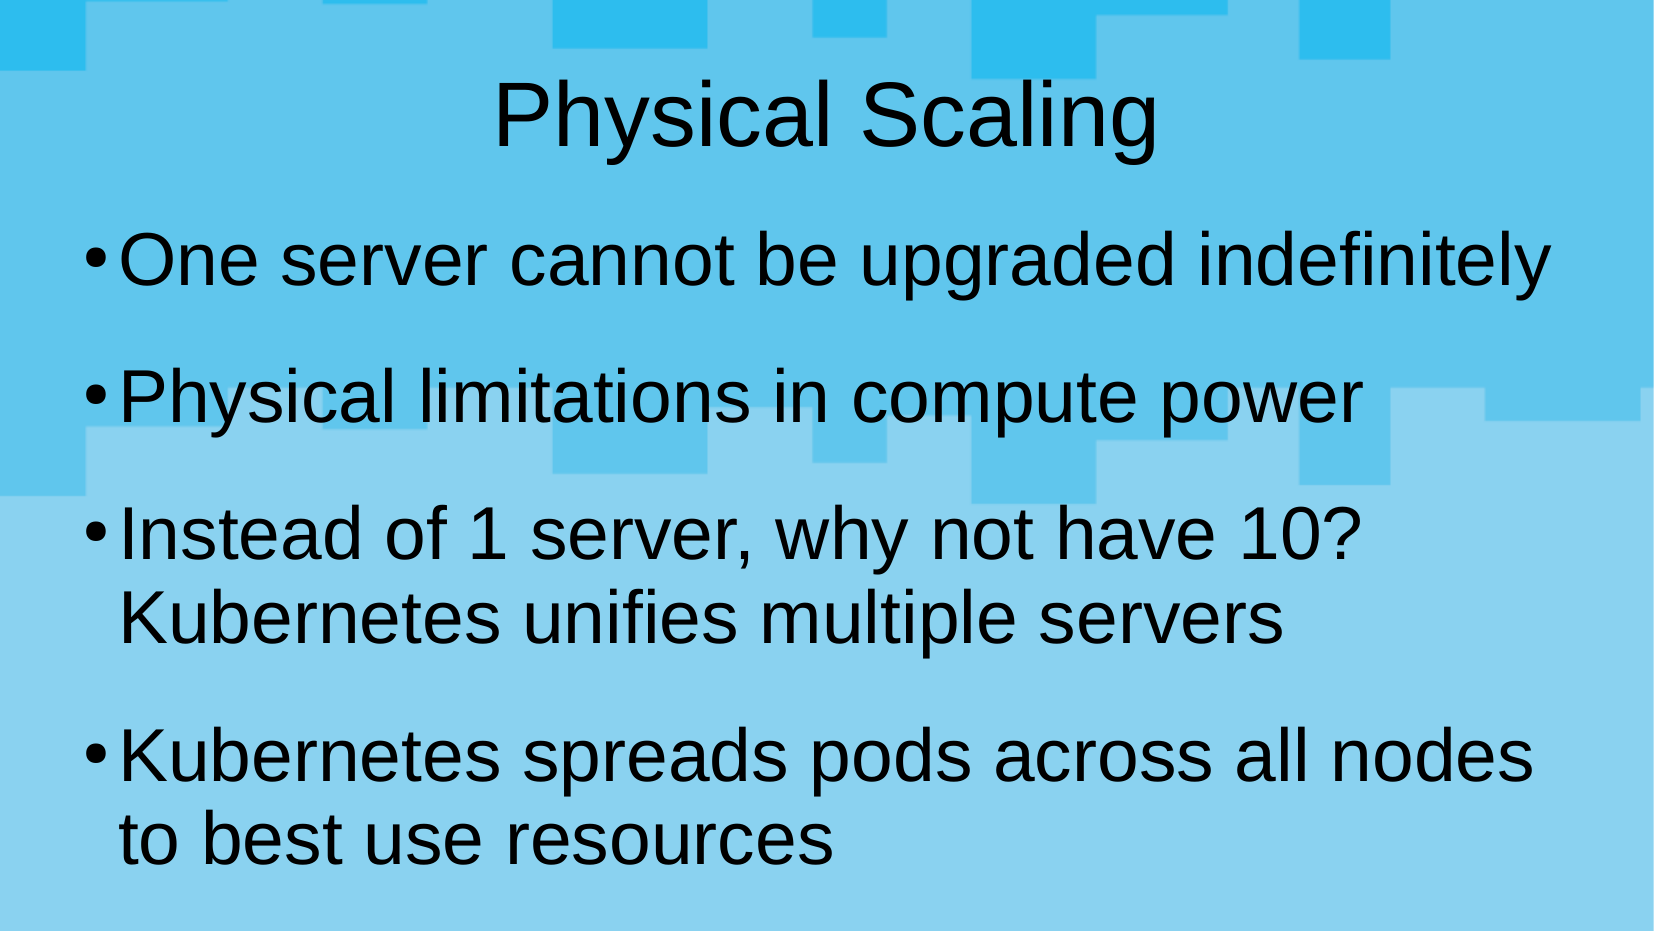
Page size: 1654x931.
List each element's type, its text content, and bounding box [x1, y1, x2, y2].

picture [0, 0, 1654, 931]
subtitle One server cannot be upgraded indefinitely Physical limitations in compute power Instead of 1 server, why not have 10? Kubernetes unifies multiple servers Kubernetes spreads pods across all nodes to best use resources [82, 217, 1571, 886]
title Physical Scaling [82, 37, 1571, 193]
